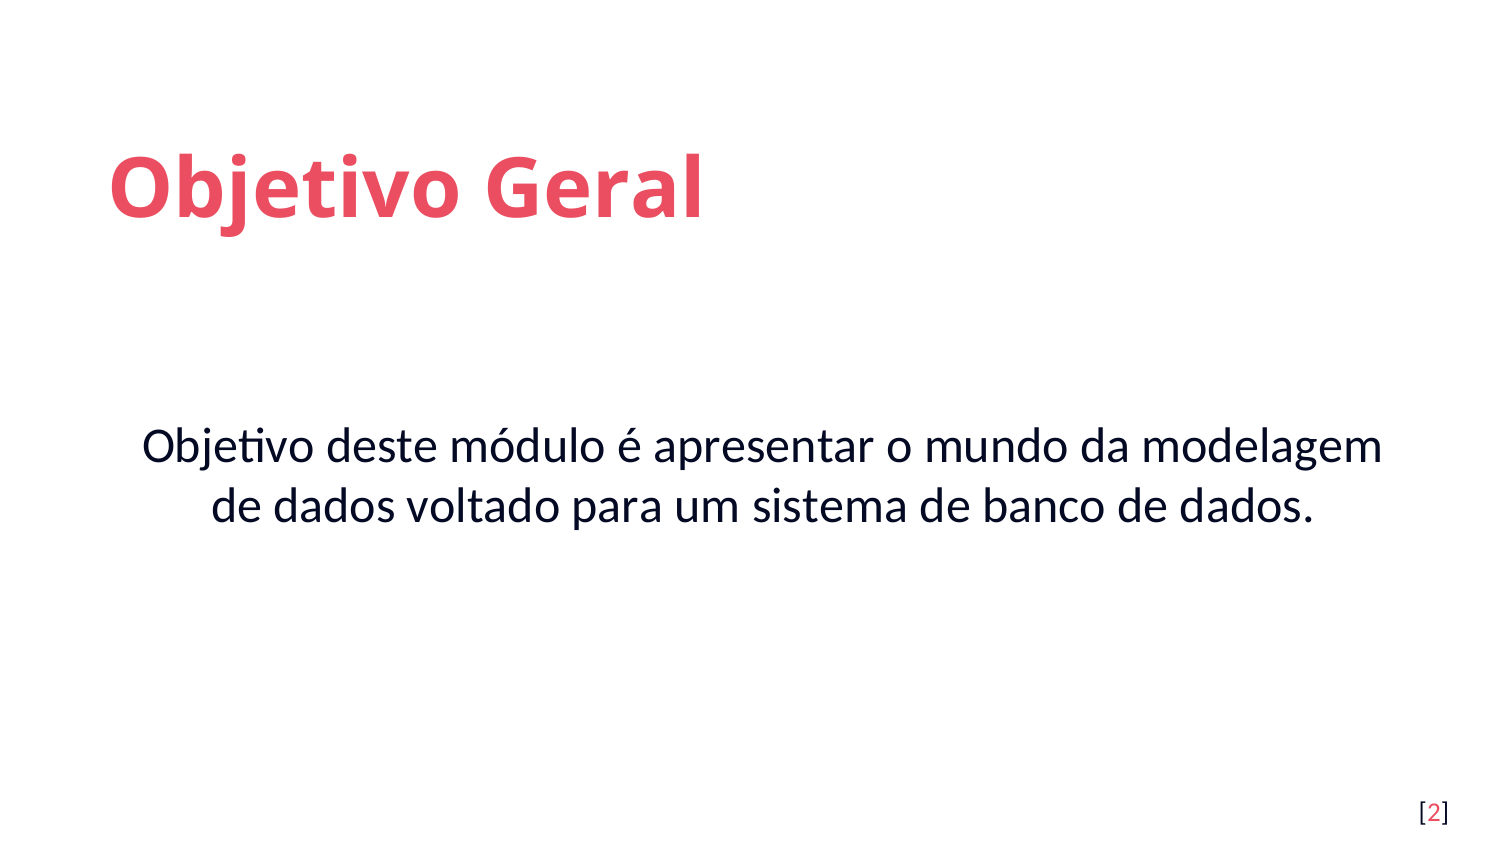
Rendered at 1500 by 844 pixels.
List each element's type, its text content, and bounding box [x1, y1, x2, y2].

text_box Objetivo deste módulo é apresentar o mundo da modelagem de dados voltado para um sistema de banco de dados. [92, 304, 1408, 641]
slide_number [2] [1403, 779, 1494, 844]
text_box Objetivo Geral [92, 104, 1408, 243]
